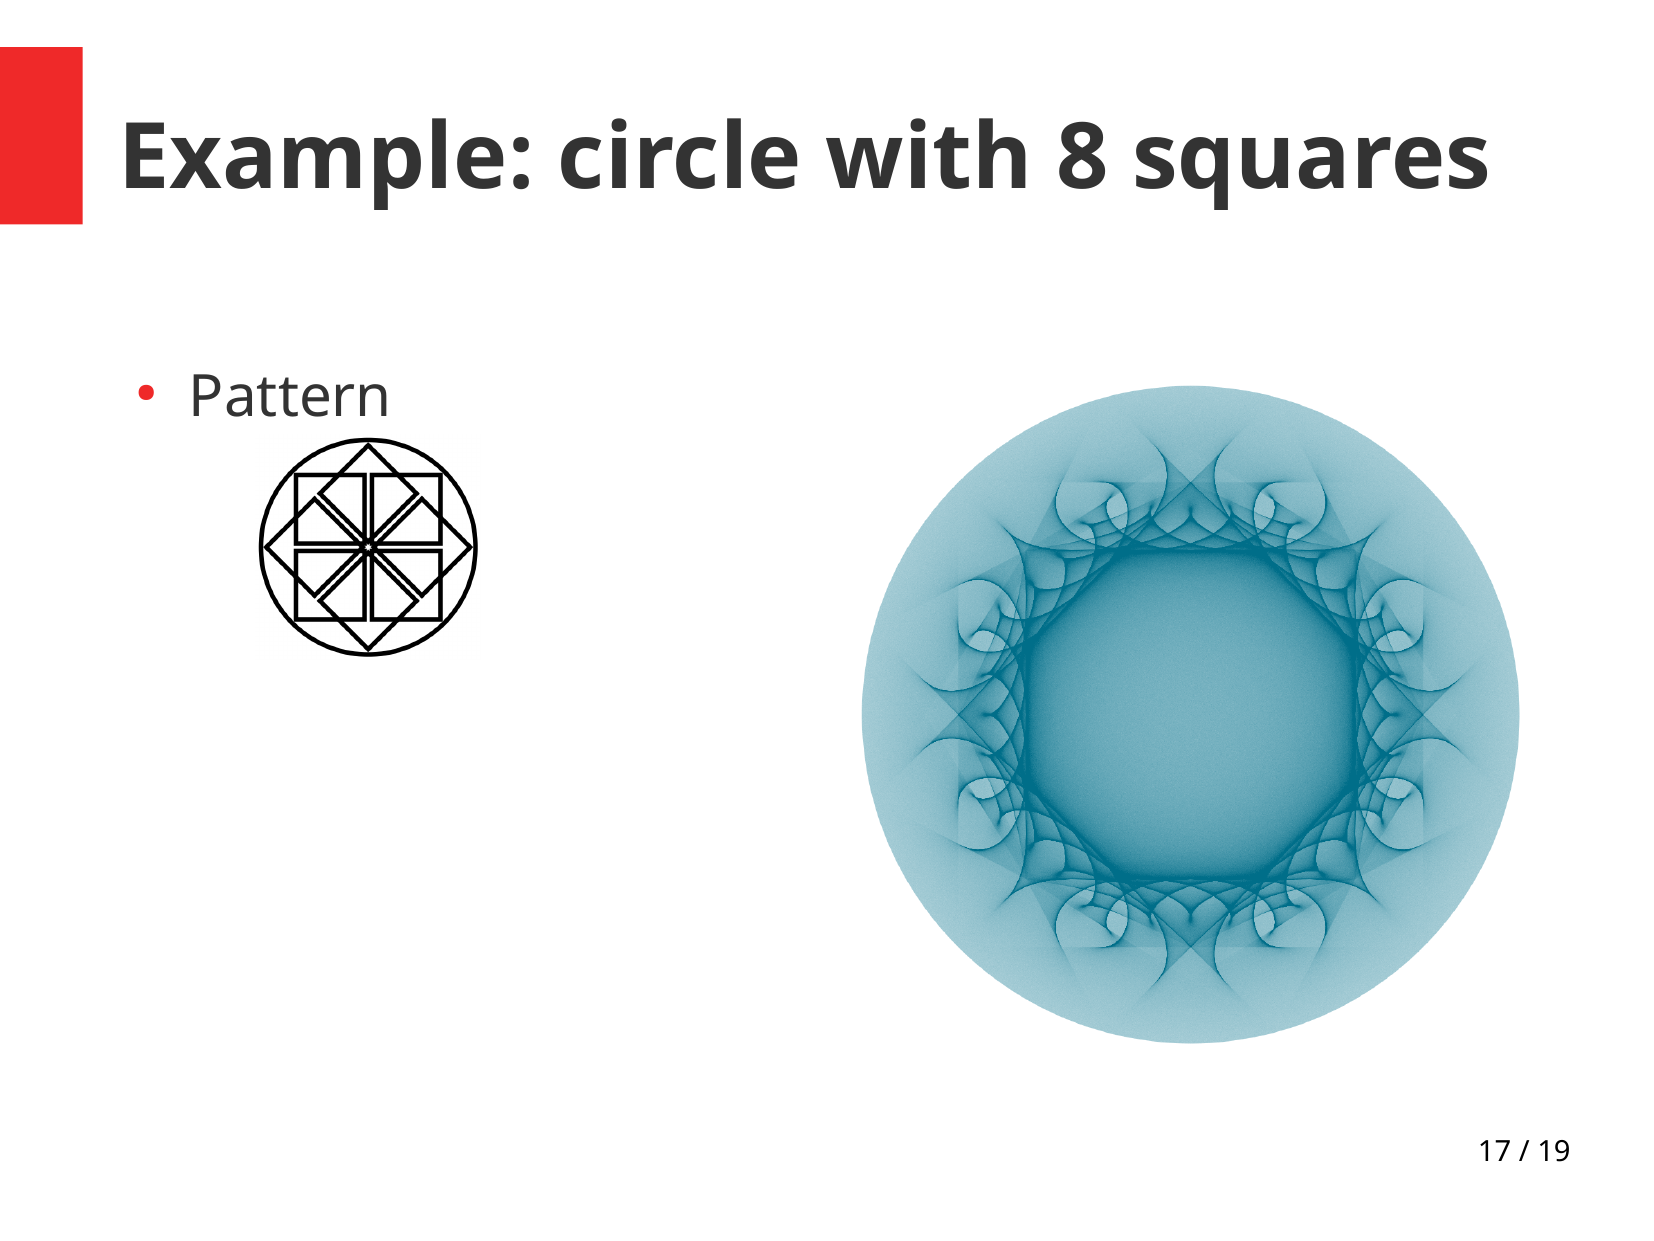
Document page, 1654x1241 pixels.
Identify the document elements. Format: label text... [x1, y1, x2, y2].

picture [844, 368, 1536, 1060]
picture [255, 434, 481, 661]
list Pattern [118, 354, 810, 1074]
title Example: circle with 8 squares [118, 49, 1571, 257]
